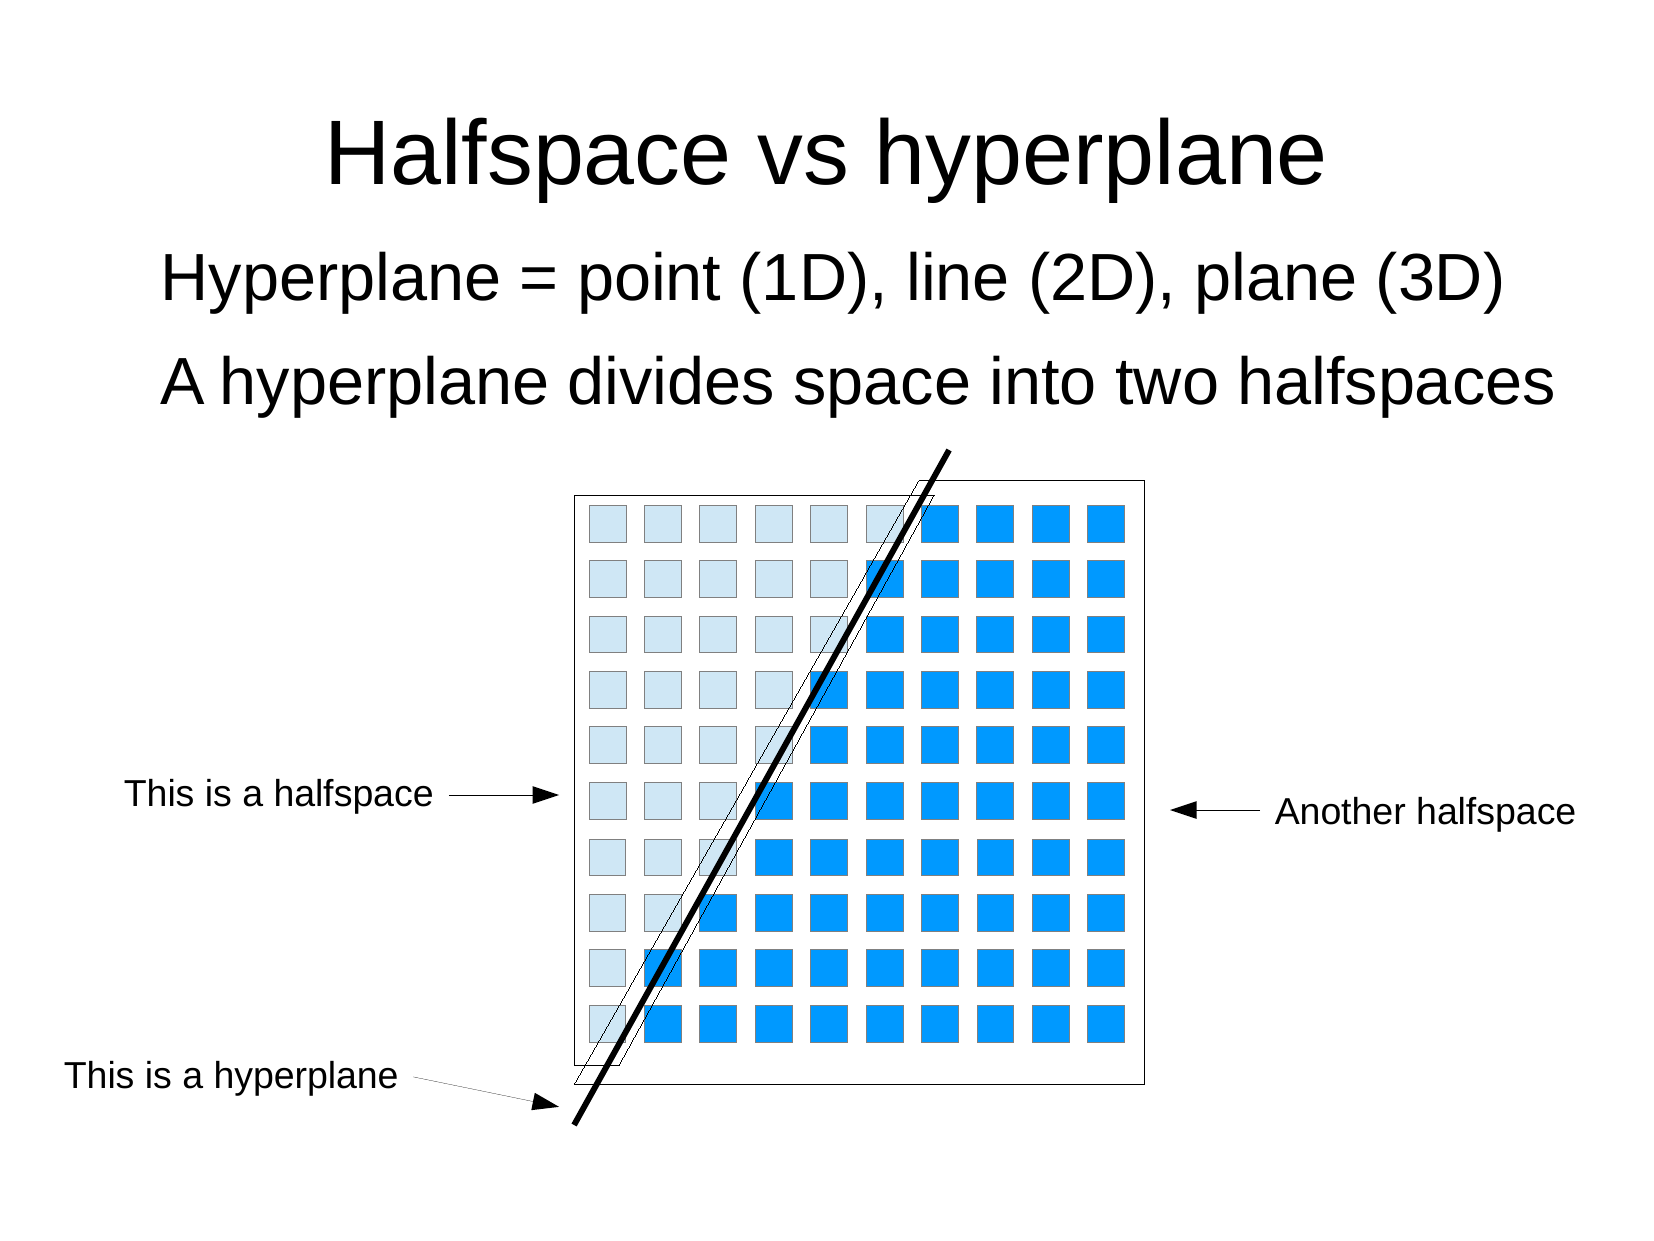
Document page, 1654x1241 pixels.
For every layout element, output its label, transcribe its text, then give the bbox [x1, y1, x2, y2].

text_box [866, 671, 904, 709]
text_box This is a hyperplane [49, 1046, 414, 1104]
text_box [866, 839, 904, 876]
text_box [977, 839, 1014, 876]
text_box [1032, 949, 1070, 987]
text_box [1032, 560, 1070, 598]
text_box [976, 782, 1014, 820]
text_box [921, 560, 959, 598]
text_box [1087, 894, 1125, 932]
text_box [977, 894, 1014, 932]
text_box [699, 560, 737, 598]
text_box [976, 616, 1014, 653]
text_box [866, 894, 904, 932]
text_box [810, 894, 848, 932]
text_box [1087, 560, 1125, 598]
text_box [699, 616, 737, 653]
text_box [755, 505, 793, 543]
text_box [644, 671, 682, 709]
text_box [755, 671, 793, 709]
text_box [755, 782, 793, 820]
text_box [976, 505, 1014, 543]
text_box [1032, 505, 1070, 543]
text_box [644, 949, 667, 987]
text_box [644, 505, 682, 543]
text_box [1032, 616, 1070, 653]
text_box [977, 1005, 1014, 1043]
text_box [699, 894, 737, 932]
text_box [755, 949, 793, 987]
text_box [589, 1005, 626, 1043]
text_box [655, 949, 682, 987]
text_box [1087, 726, 1125, 764]
text_box [1087, 616, 1125, 653]
text_box [976, 671, 1014, 709]
text_box [1087, 671, 1125, 709]
text_box [976, 560, 1014, 598]
text_box [755, 560, 793, 598]
list Hyperplane = point (1D), line (2D), plane (3D) A hyperplane divides space into two halfspaces [676, 481, 1144, 960]
text_box [1087, 949, 1125, 987]
text_box [810, 560, 848, 598]
text_box [921, 1005, 959, 1043]
text_box [921, 616, 959, 653]
text_box [810, 505, 848, 543]
text_box Another halfspace [1259, 783, 1621, 841]
text_box [810, 671, 822, 692]
text_box [644, 782, 682, 820]
text_box [699, 1005, 737, 1043]
text_box [699, 949, 737, 987]
text_box [717, 840, 737, 876]
text_box [644, 894, 682, 932]
text_box [866, 616, 904, 653]
text_box [699, 505, 737, 543]
text_box [699, 782, 737, 820]
text_box [644, 616, 682, 653]
text_box [644, 726, 682, 764]
text_box [755, 894, 793, 932]
text_box [589, 726, 627, 764]
text_box [589, 505, 627, 543]
text_box [589, 560, 627, 598]
text_box [921, 949, 959, 987]
text_box [866, 949, 904, 987]
text_box [976, 726, 1014, 764]
text_box [755, 782, 760, 791]
text_box This is a halfspace [109, 765, 449, 822]
text_box [699, 671, 737, 709]
text_box [810, 782, 848, 820]
text_box [810, 671, 848, 709]
text_box [810, 1005, 848, 1043]
text_box [1032, 782, 1070, 820]
text_box [921, 782, 959, 820]
text_box [866, 1005, 904, 1043]
text_box [1087, 505, 1125, 543]
text_box [1032, 1005, 1070, 1043]
text_box [755, 726, 791, 764]
text_box [921, 839, 959, 876]
text_box [977, 949, 1014, 987]
text_box [644, 1005, 682, 1043]
text_box [866, 782, 904, 820]
list Hyperplane = point (1D), line (2D), plane (3D) A hyperplane divides space into two halfspaces [575, 496, 919, 960]
text_box [644, 560, 682, 598]
text_box [866, 505, 904, 543]
text_box [699, 726, 737, 764]
text_box [589, 616, 627, 653]
text_box [921, 671, 959, 709]
text_box [810, 726, 848, 764]
text_box [866, 560, 884, 591]
text_box [1032, 894, 1070, 932]
text_box [810, 616, 848, 653]
text_box [589, 671, 627, 709]
text_box [1087, 782, 1125, 820]
text_box [589, 782, 627, 820]
text_box [755, 1005, 793, 1043]
text_box [644, 839, 682, 876]
text_box [921, 505, 959, 543]
text_box [589, 839, 626, 876]
text_box [755, 616, 793, 653]
text_box [589, 894, 626, 932]
text_box [1032, 671, 1070, 709]
text_box [1032, 726, 1070, 764]
text_box [871, 560, 904, 598]
text_box [810, 949, 848, 987]
text_box [921, 894, 959, 932]
text_box [1087, 1005, 1125, 1043]
text_box [921, 726, 959, 764]
text_box [779, 739, 793, 764]
text_box [866, 726, 904, 764]
text_box [1087, 839, 1125, 876]
list Hyperplane = point (1D), line (2D), plane (3D) A hyperplane divides space into two halfspaces [90, 240, 1561, 960]
title Halfspace vs hyperplane [82, 49, 1571, 257]
text_box [755, 839, 793, 876]
text_box [841, 640, 848, 653]
text_box [589, 949, 626, 987]
text_box [810, 839, 848, 876]
text_box [1032, 839, 1070, 876]
text_box [699, 839, 729, 876]
